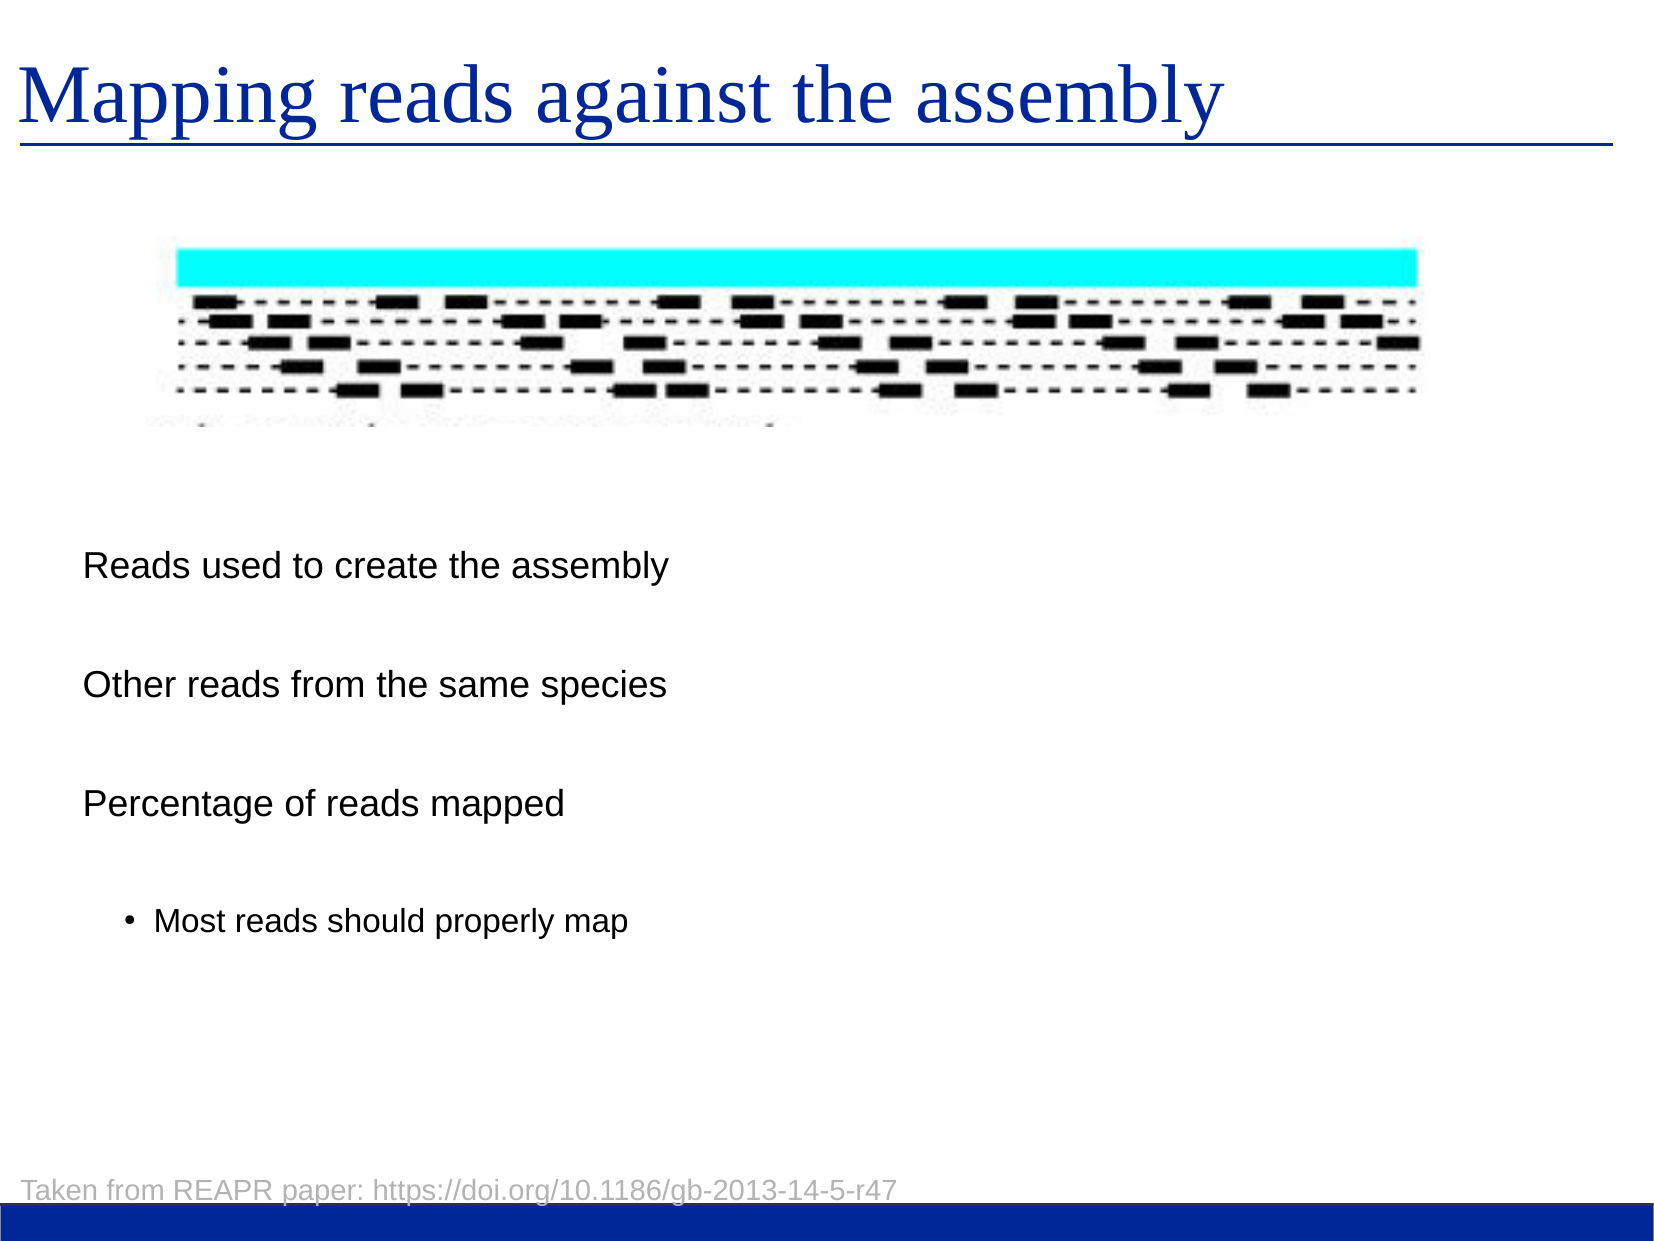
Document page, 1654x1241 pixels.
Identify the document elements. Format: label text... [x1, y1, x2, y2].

title Mapping reads against the assembly [17, 0, 1589, 198]
text_box Taken from REAPR paper: https://doi.org/10.1186/gb-2013-14-5-r47 [5, 1166, 972, 1241]
list Reads used to create the assembly Other reads from the same species Percentage of reads mapped Most reads should properly map [82, 544, 1571, 1040]
picture [146, 215, 1439, 427]
